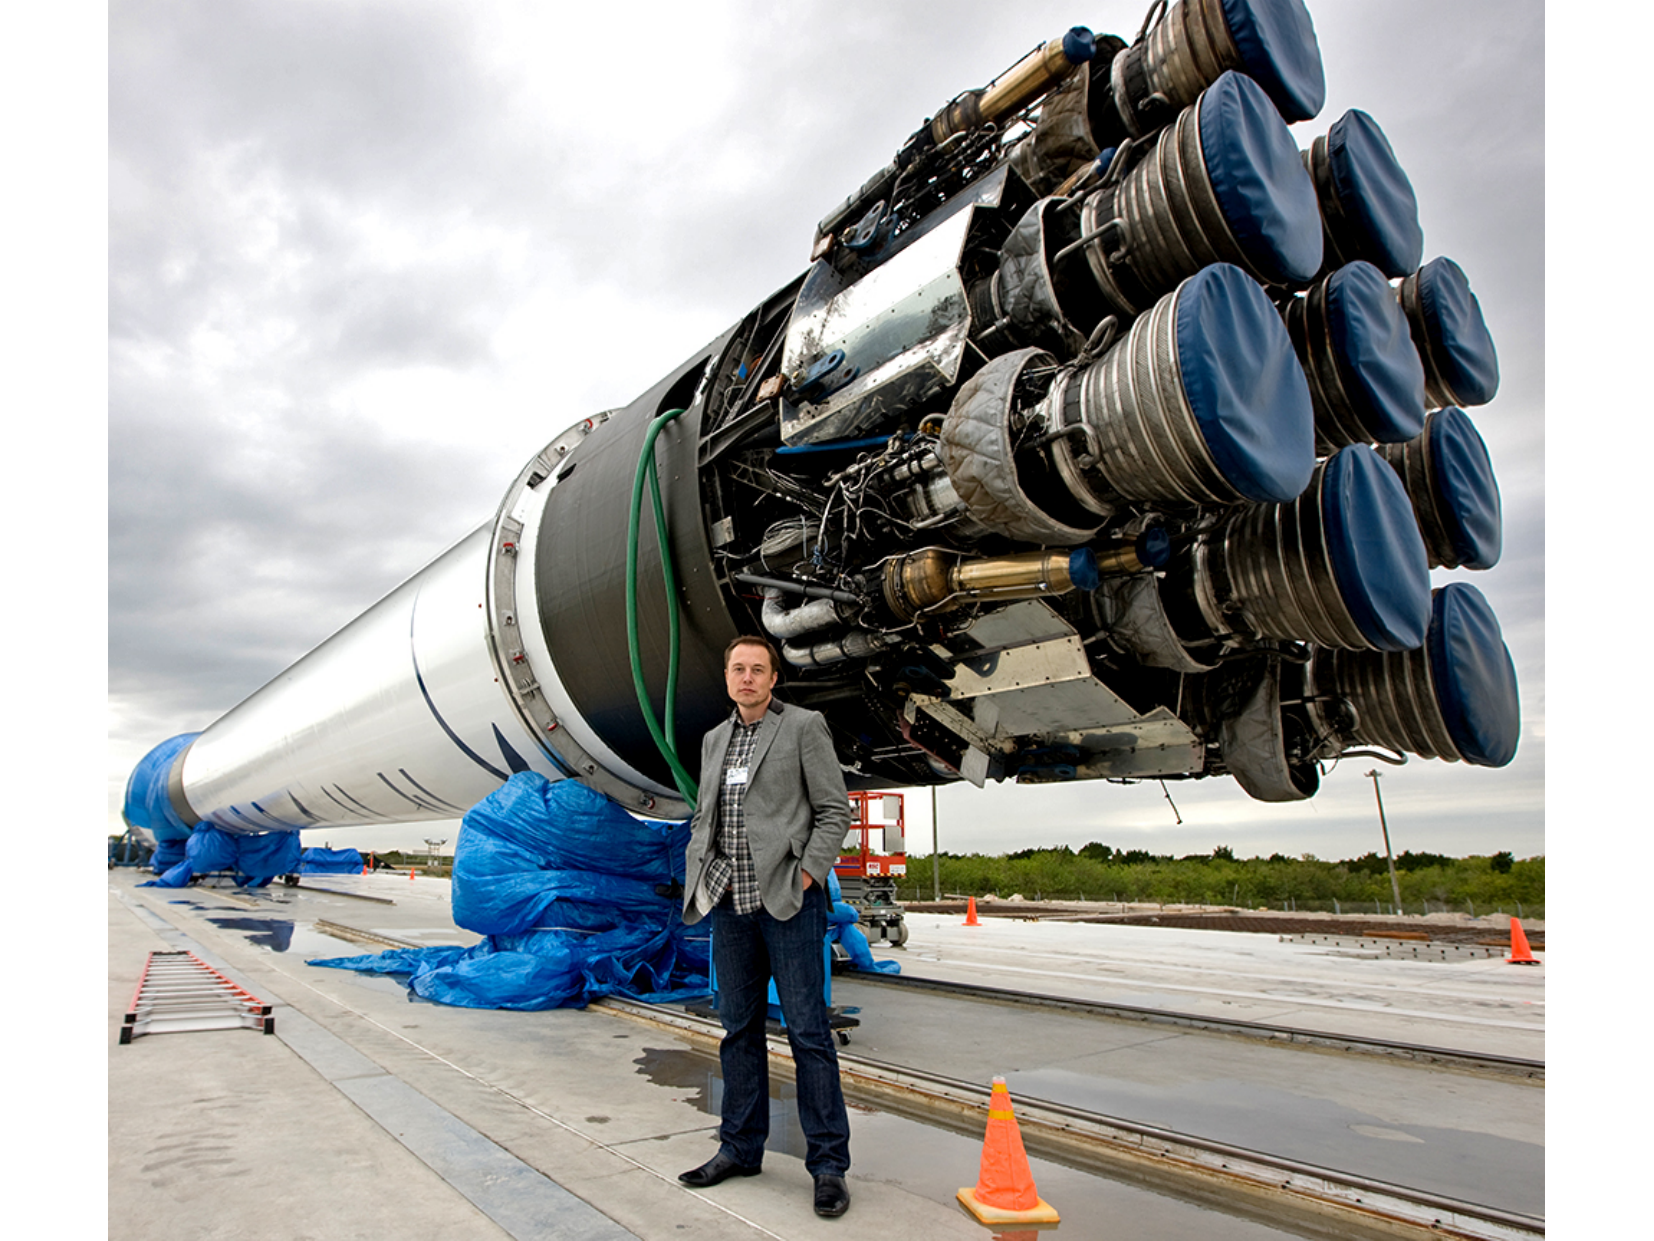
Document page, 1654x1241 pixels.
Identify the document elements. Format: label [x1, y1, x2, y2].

picture [108, 0, 1545, 1241]
